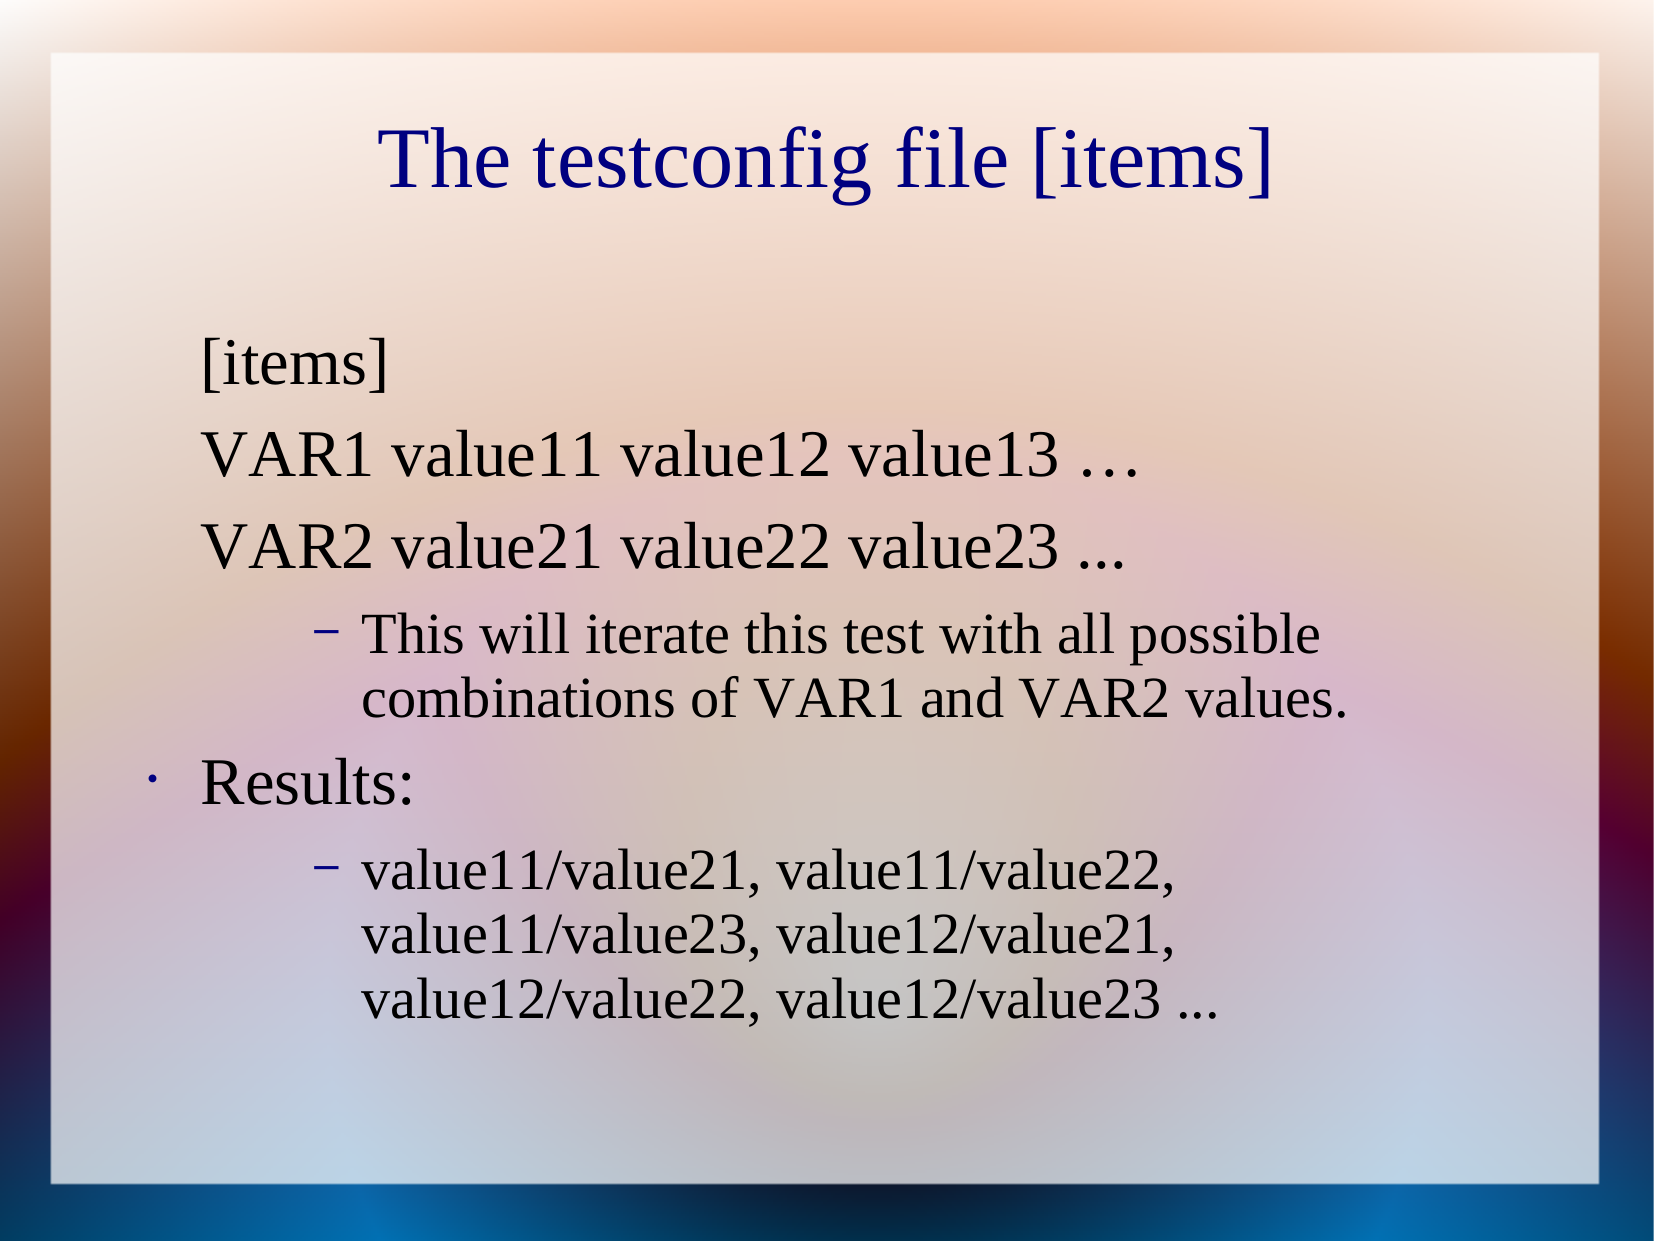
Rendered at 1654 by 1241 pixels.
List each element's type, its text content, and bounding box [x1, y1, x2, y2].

list [items] VAR1 value11 value12 value13 … VAR2 value21 value22 value23 ... This will iterate this test with all possible combinations of VAR1 and VAR2 values. Results: value11/value21, value11/value22, value11/value23, value12/value21, value12/value22, value12/value23 ... [129, 324, 1489, 1081]
picture [0, 0, 1654, 1241]
title The testconfig file [items] [82, 55, 1571, 263]
